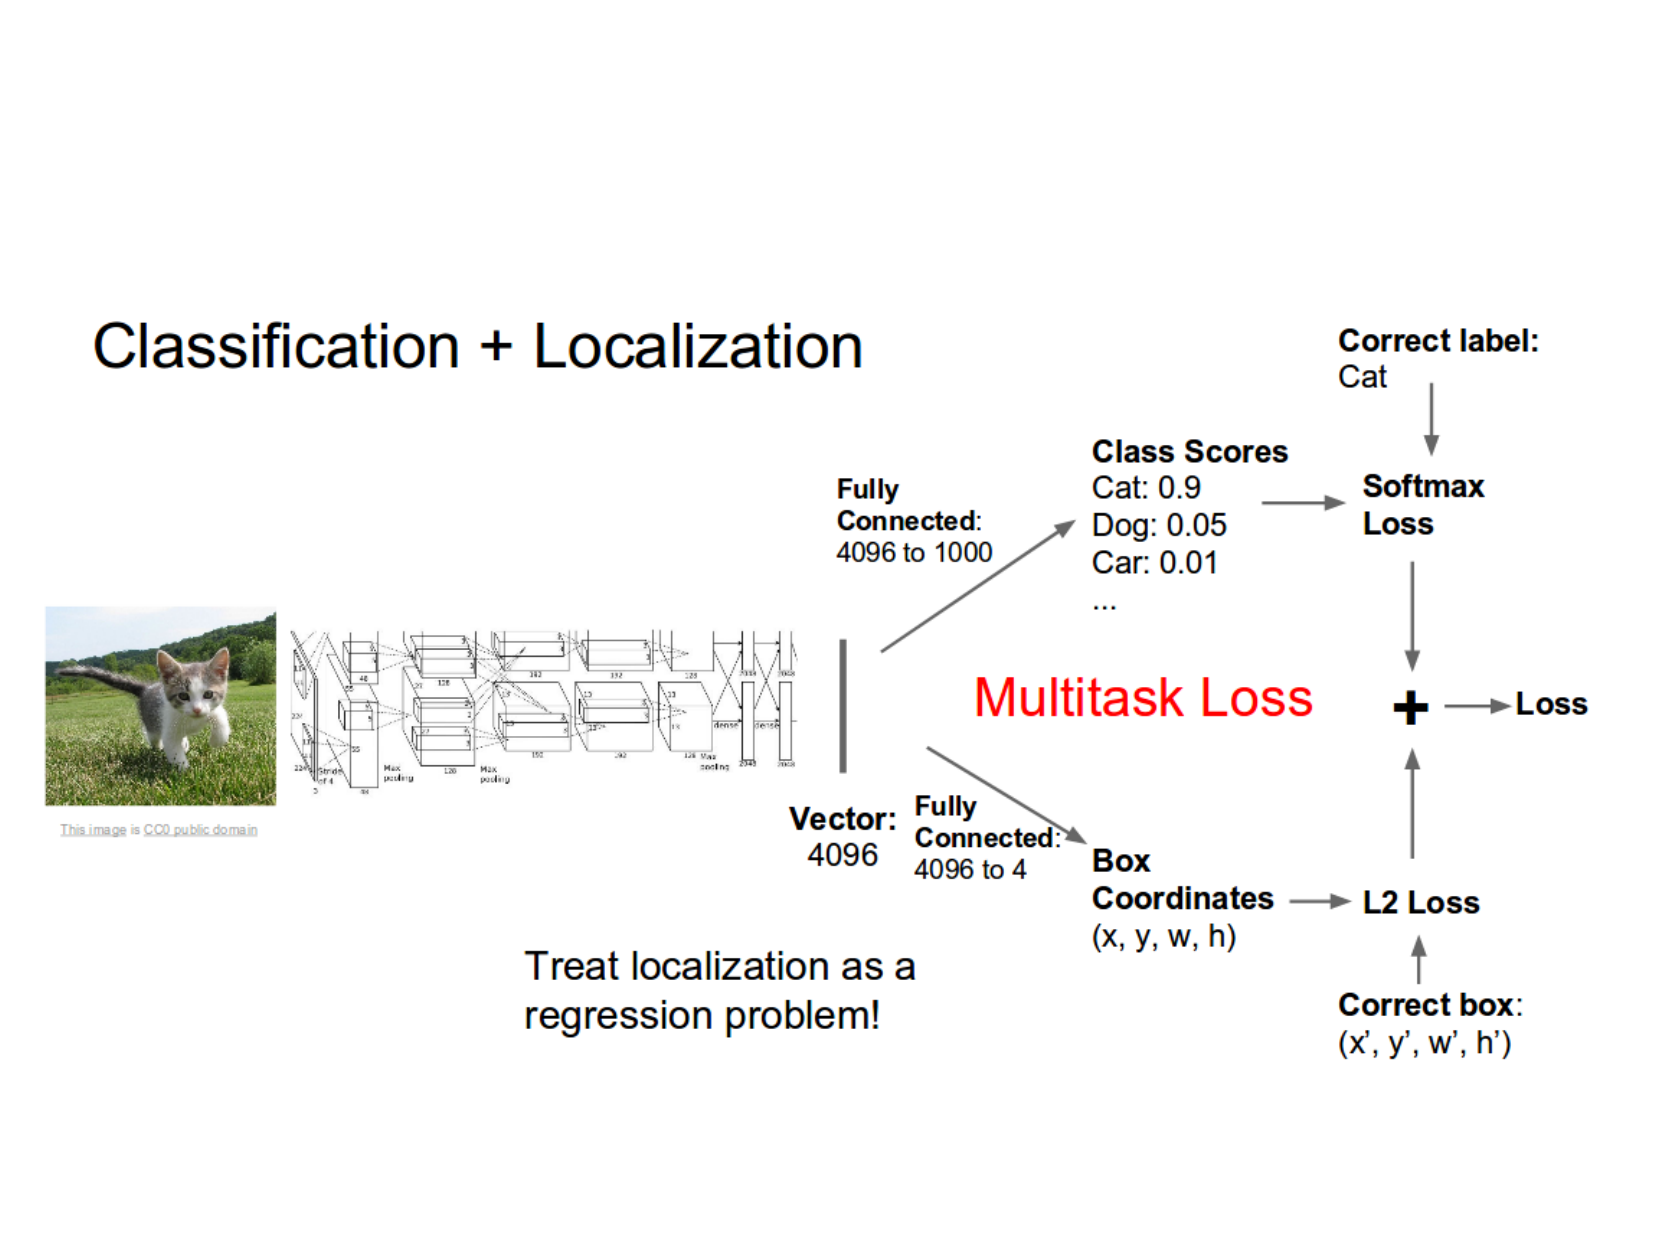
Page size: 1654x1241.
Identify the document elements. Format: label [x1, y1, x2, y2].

picture [23, 297, 1619, 1065]
